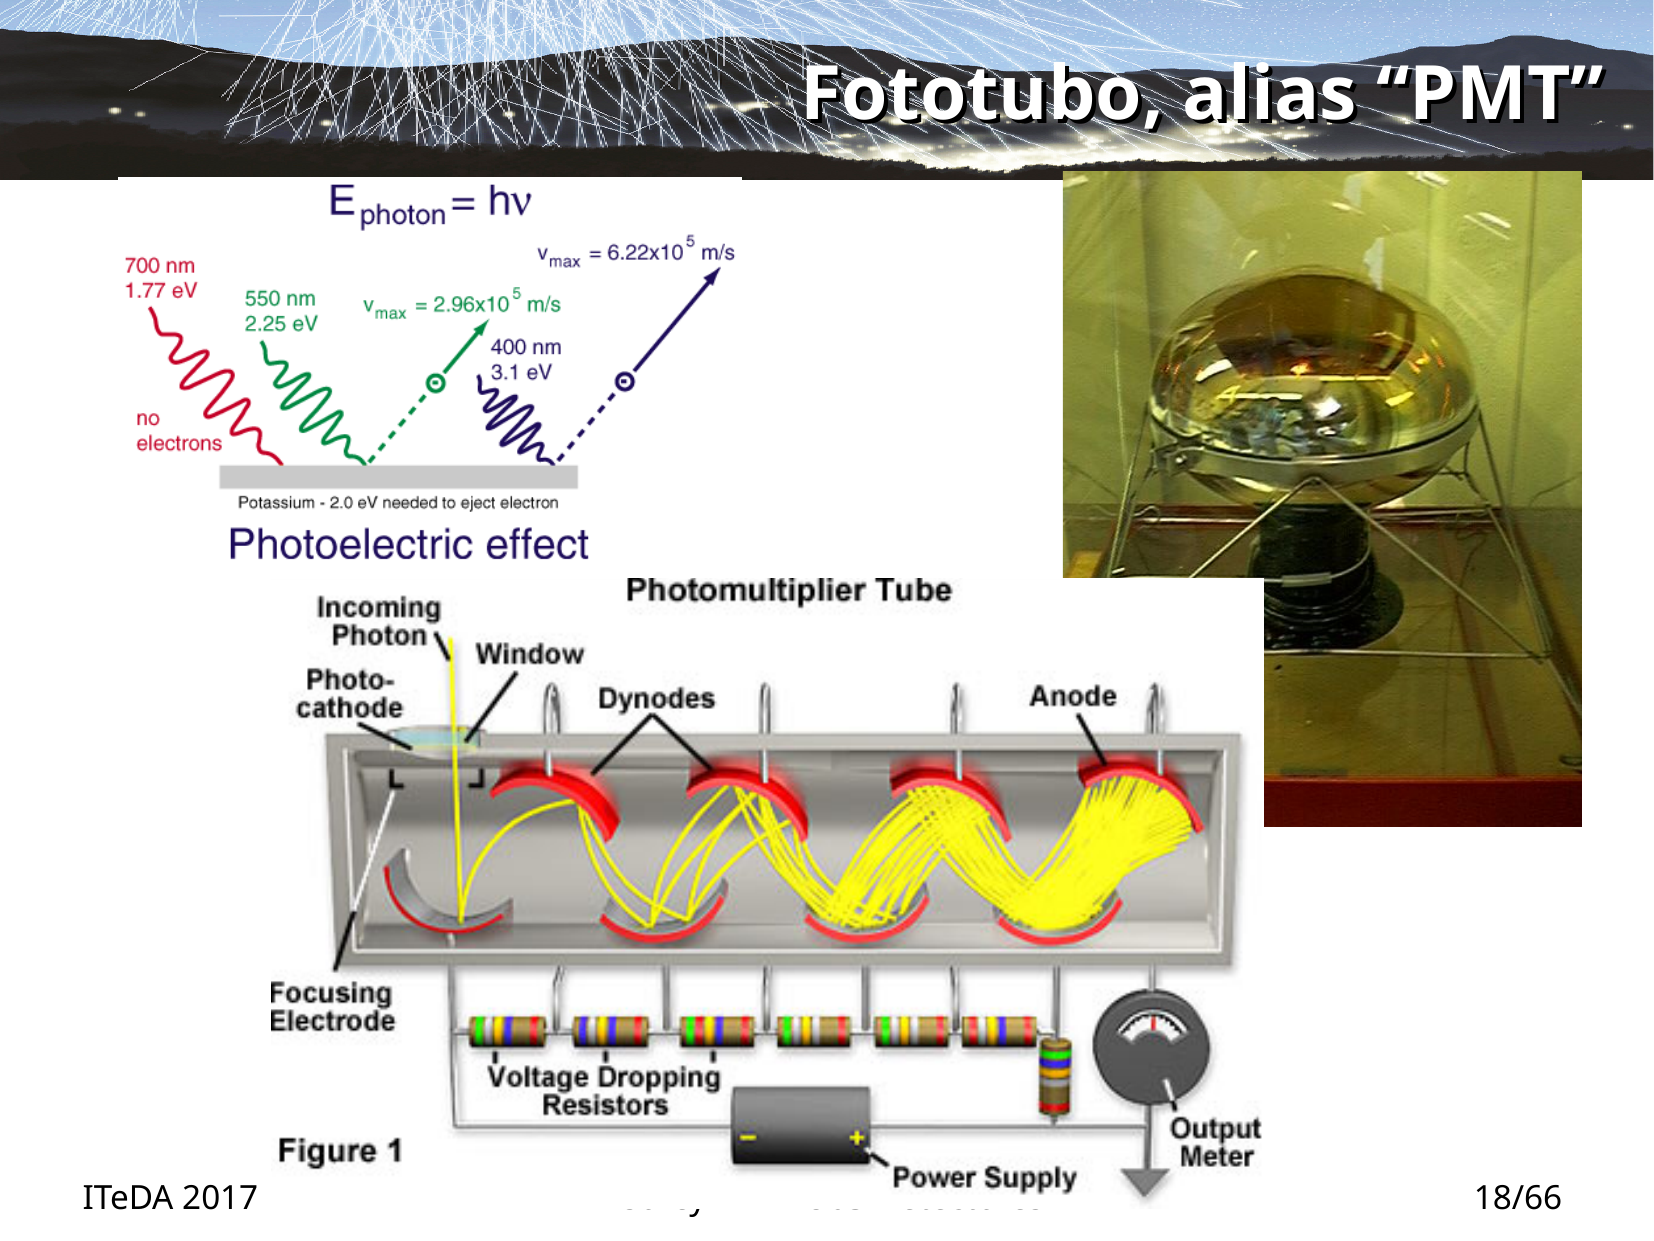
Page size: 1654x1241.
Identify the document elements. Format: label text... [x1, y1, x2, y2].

picture [0, 0, 1654, 1209]
title Fototubo, alias “PMT” [45, 15, 1606, 166]
